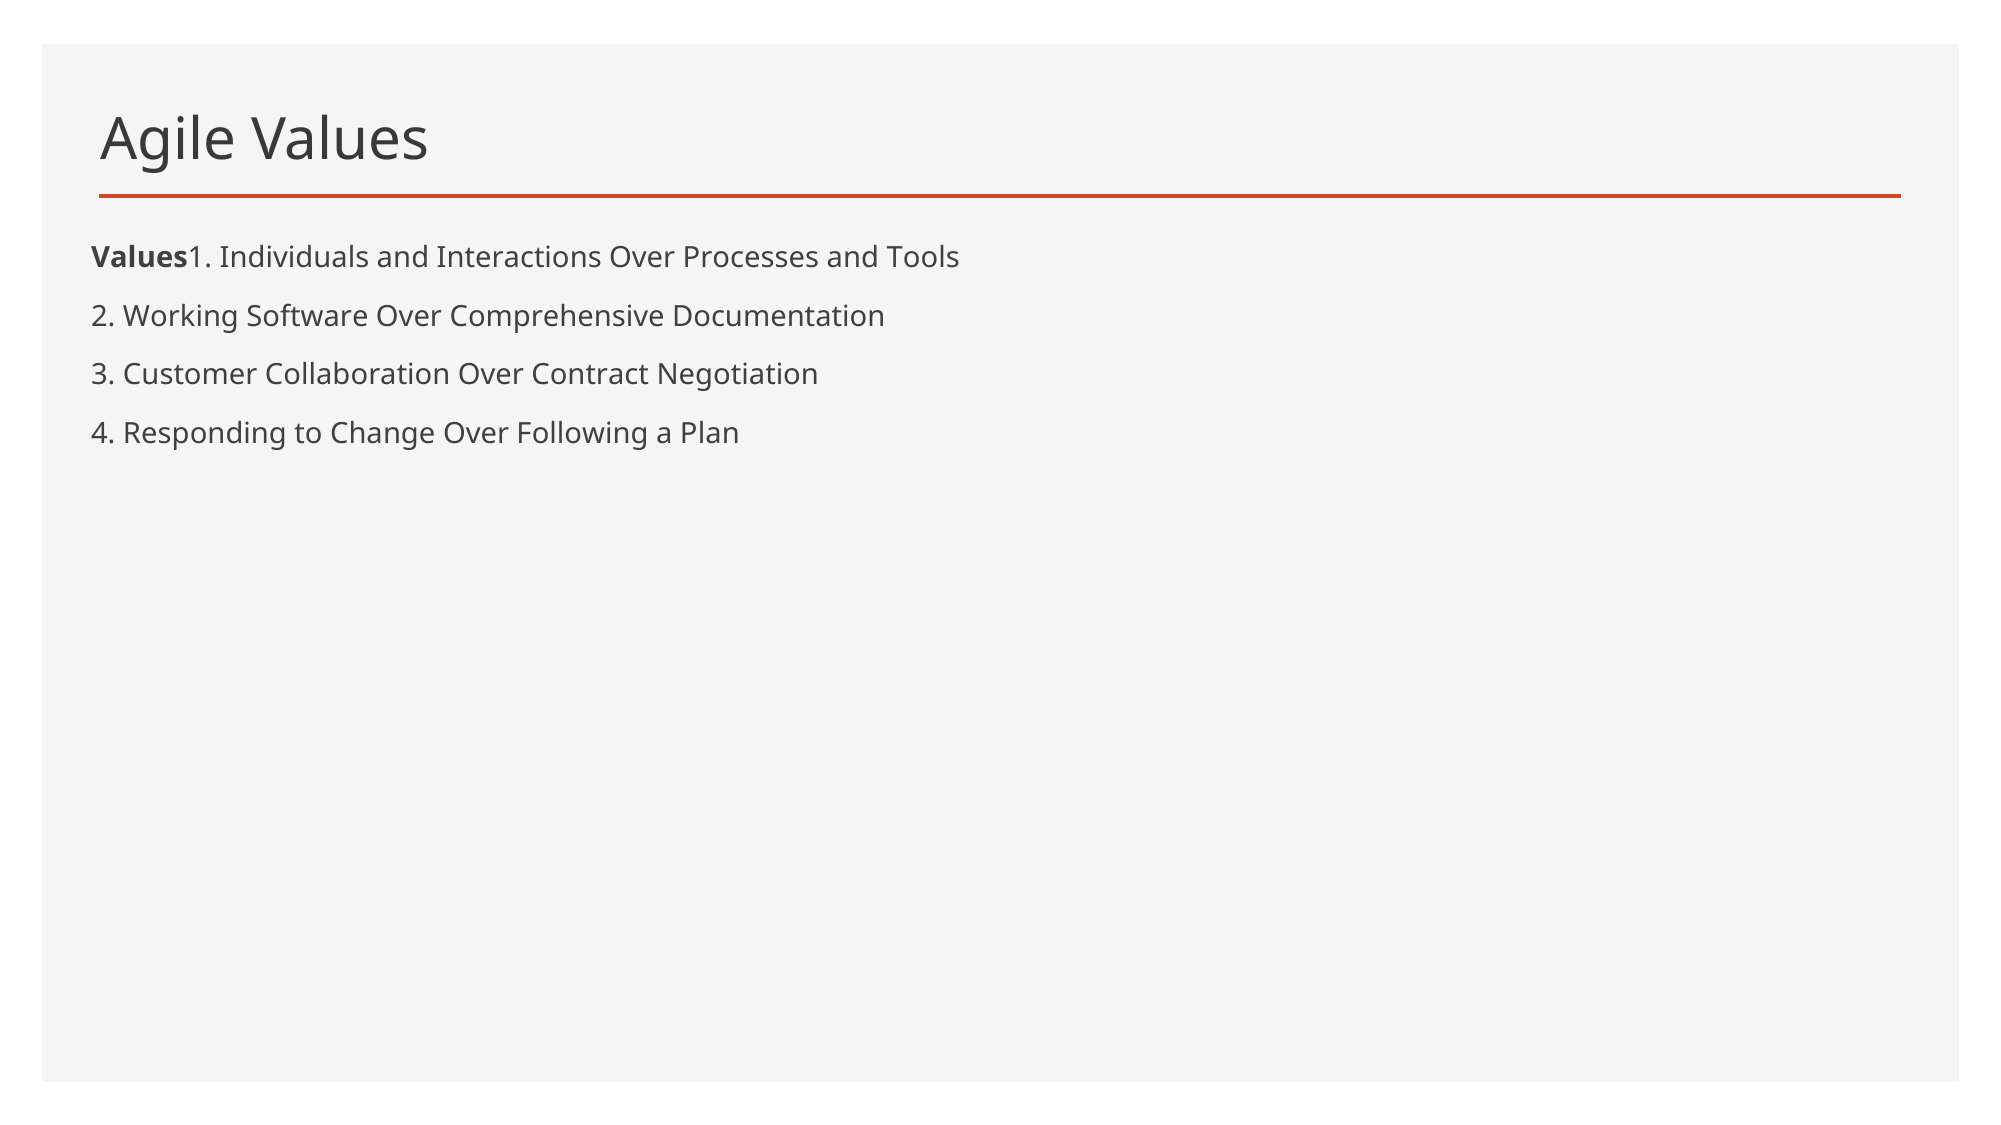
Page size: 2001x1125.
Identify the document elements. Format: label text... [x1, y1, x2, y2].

text_box Values1. Individuals and Interactions Over Processes and Tools 2. Working Software Over Comprehensive Documentation 3. Customer Collaboration Over Contract Negotiation 4. Responding to Change Over Following a Plan [76, 228, 1925, 1052]
title Agile Values [85, 73, 1214, 179]
